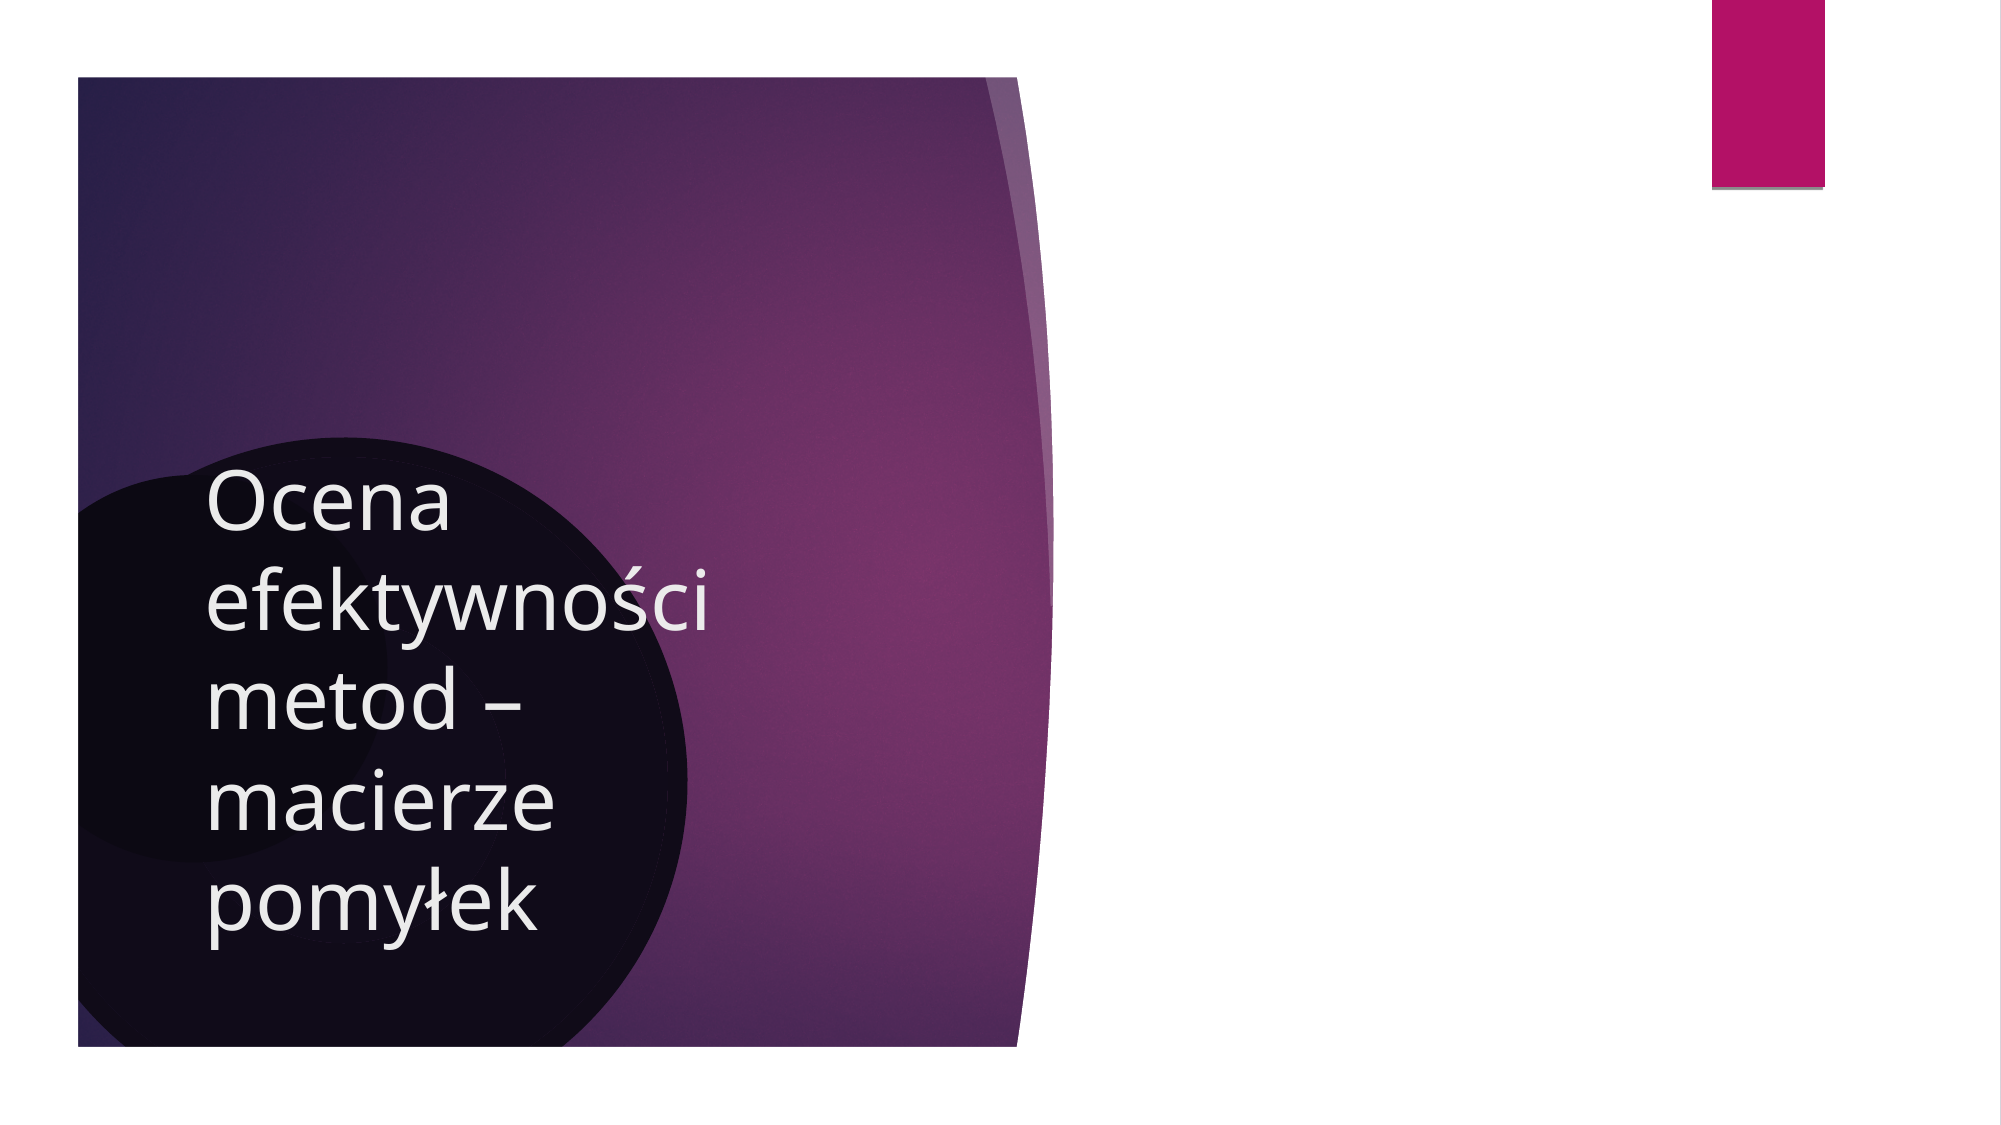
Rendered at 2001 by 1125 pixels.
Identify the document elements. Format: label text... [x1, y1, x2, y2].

title Ocena efektywności metod – macierze pomyłek [186, 368, 901, 852]
